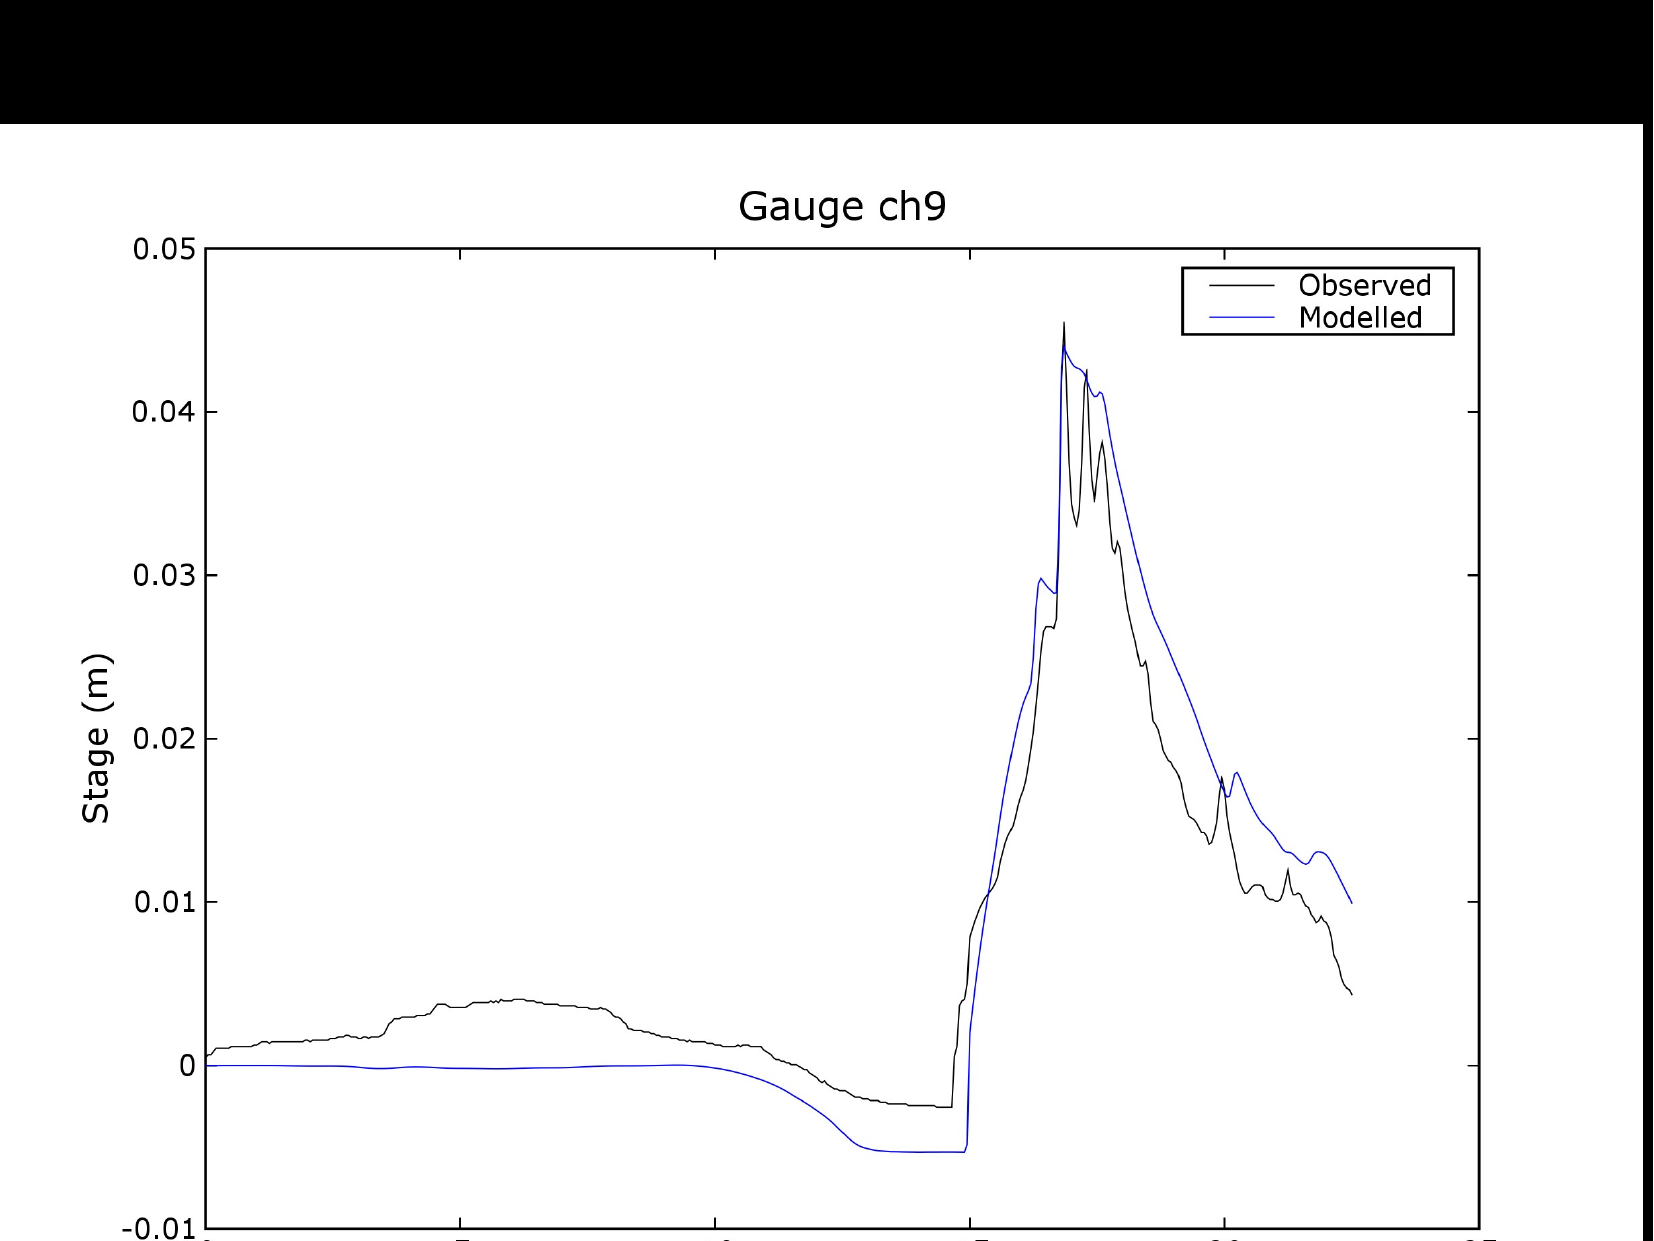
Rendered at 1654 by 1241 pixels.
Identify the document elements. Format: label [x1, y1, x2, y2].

picture [0, 124, 1643, 1241]
